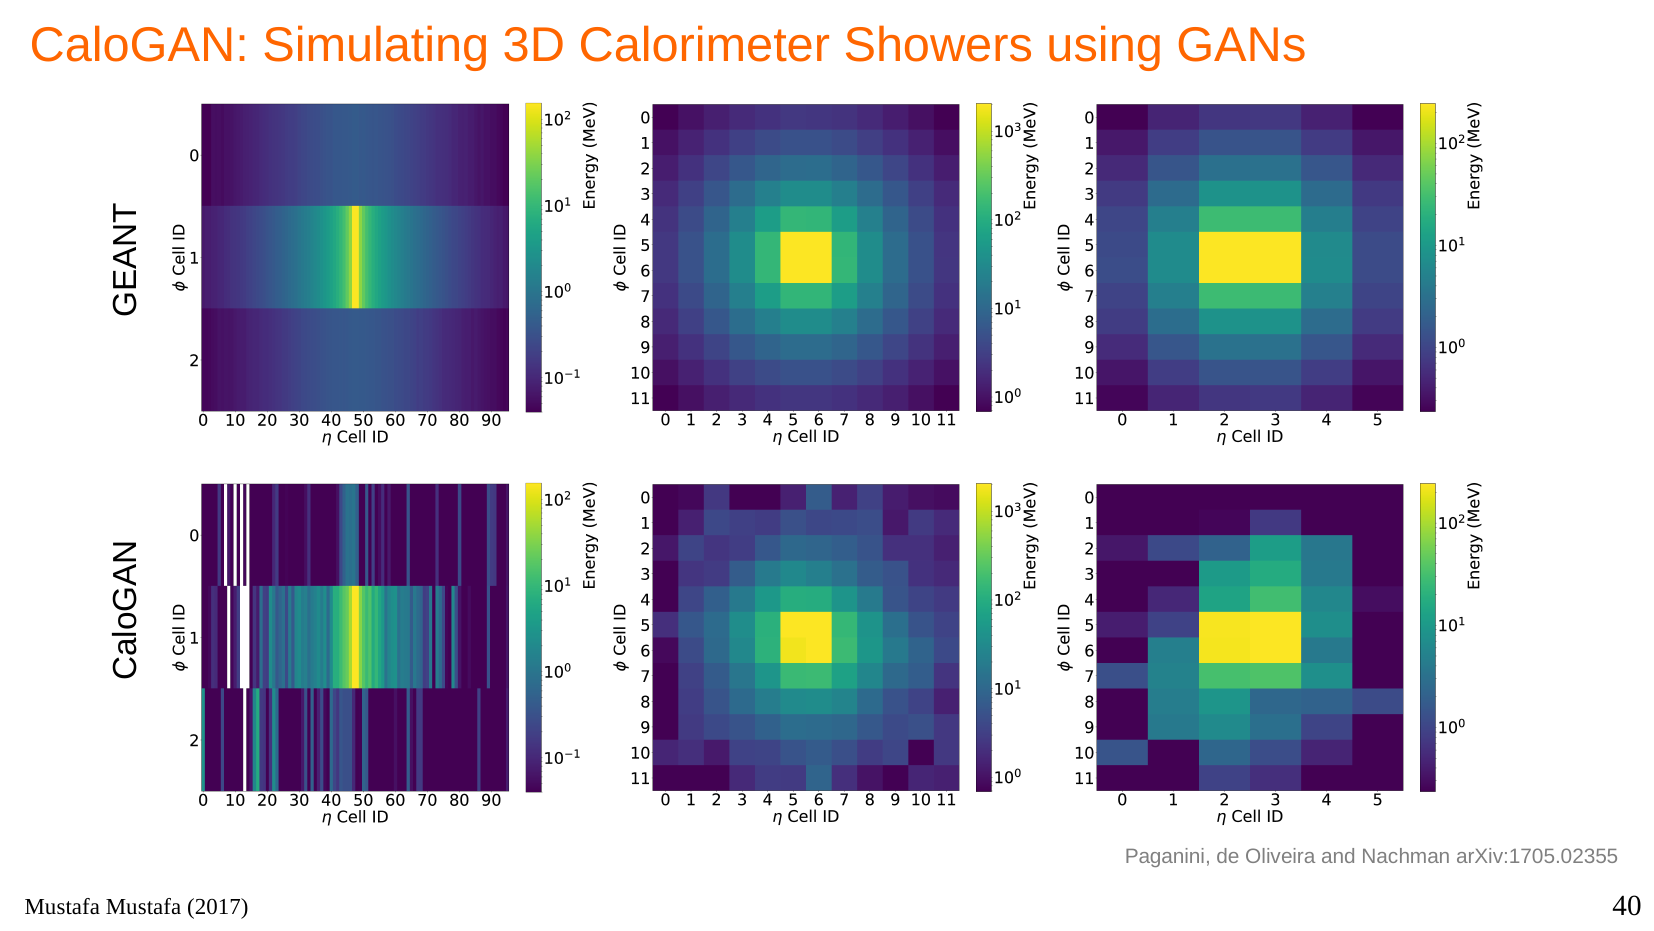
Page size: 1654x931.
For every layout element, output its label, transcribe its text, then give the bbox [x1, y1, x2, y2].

text_box CaloGAN [98, 525, 151, 696]
picture [154, 39, 1499, 879]
text_box GEANT [98, 187, 151, 342]
title CaloGAN: Simulating 3D Calorimeter Showers using GANs [29, 15, 1621, 74]
text_box Paganini, de Oliveira and Nachman arXiv:1705.02355 [1110, 837, 1636, 876]
